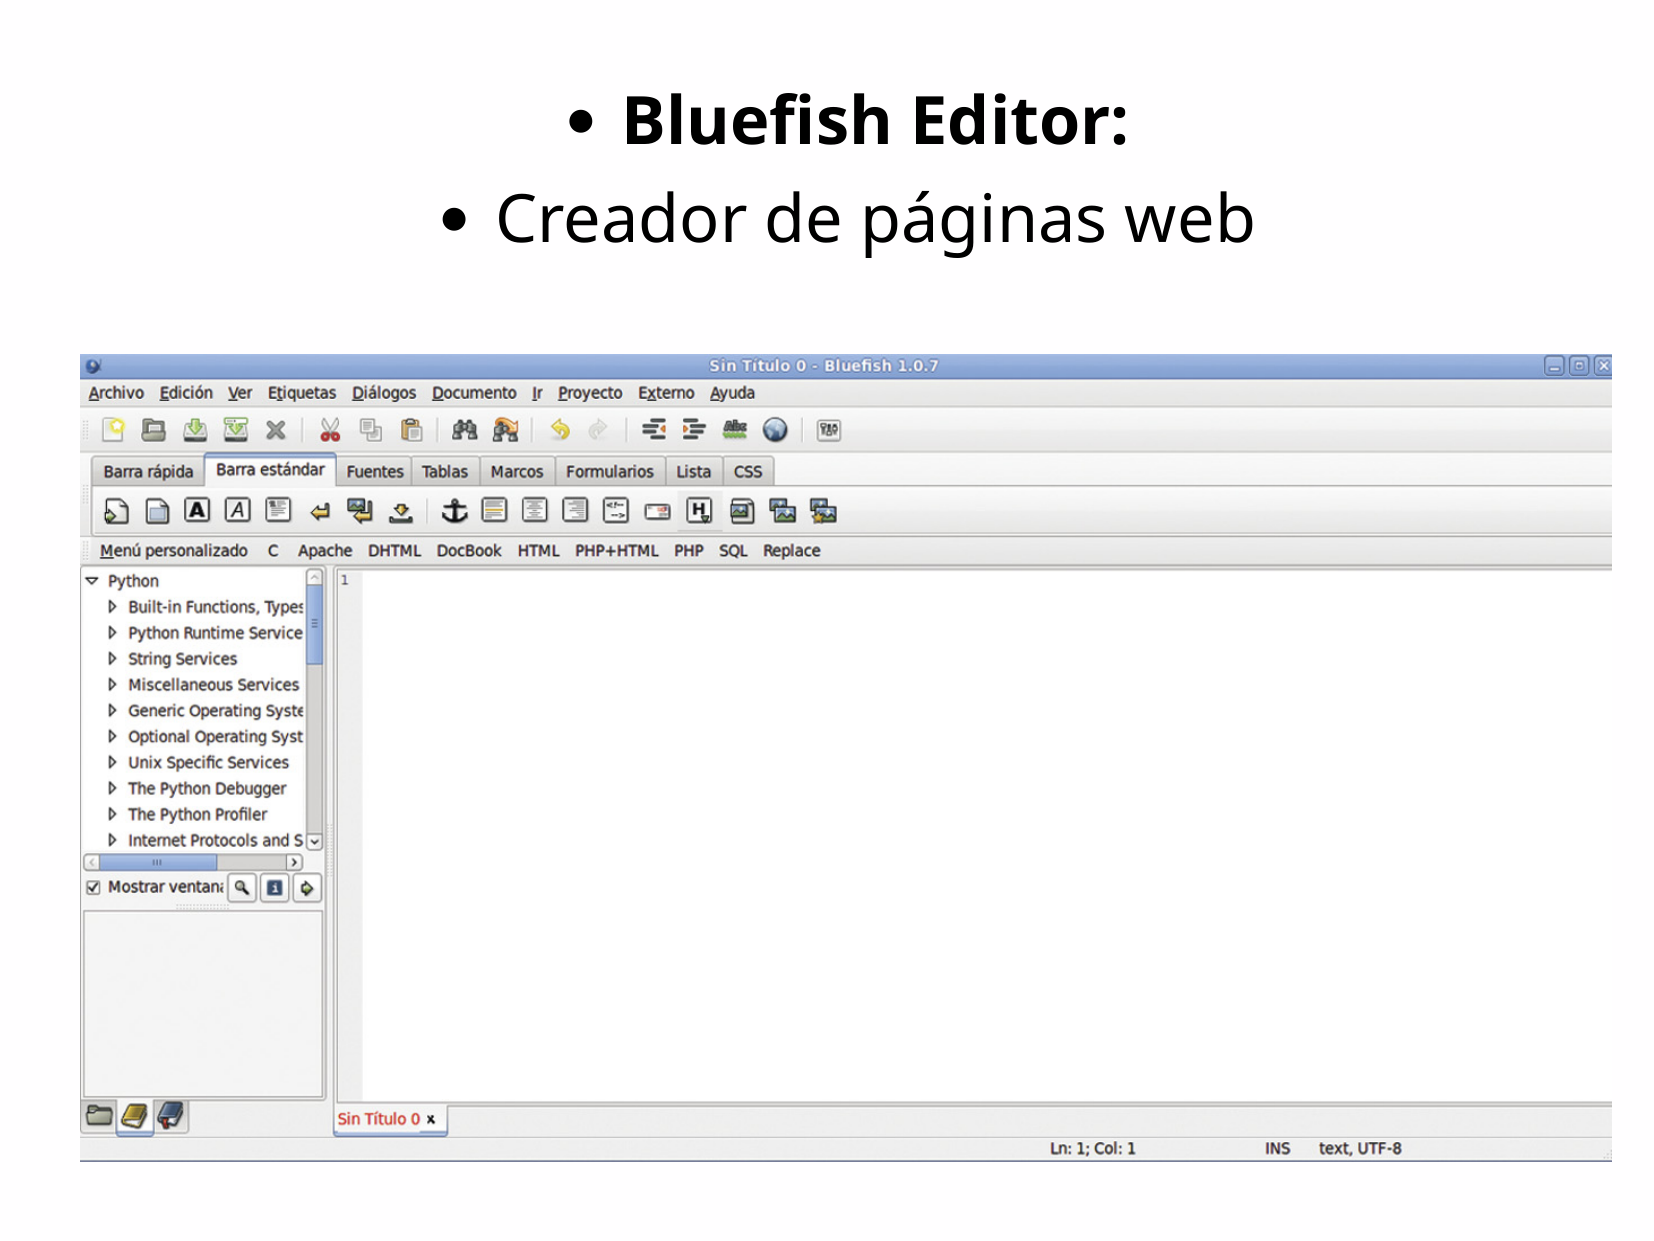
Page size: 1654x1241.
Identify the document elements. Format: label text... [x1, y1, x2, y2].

list Bluefish Editor: Creador de páginas web [82, 70, 1614, 1193]
picture [80, 354, 1612, 1162]
